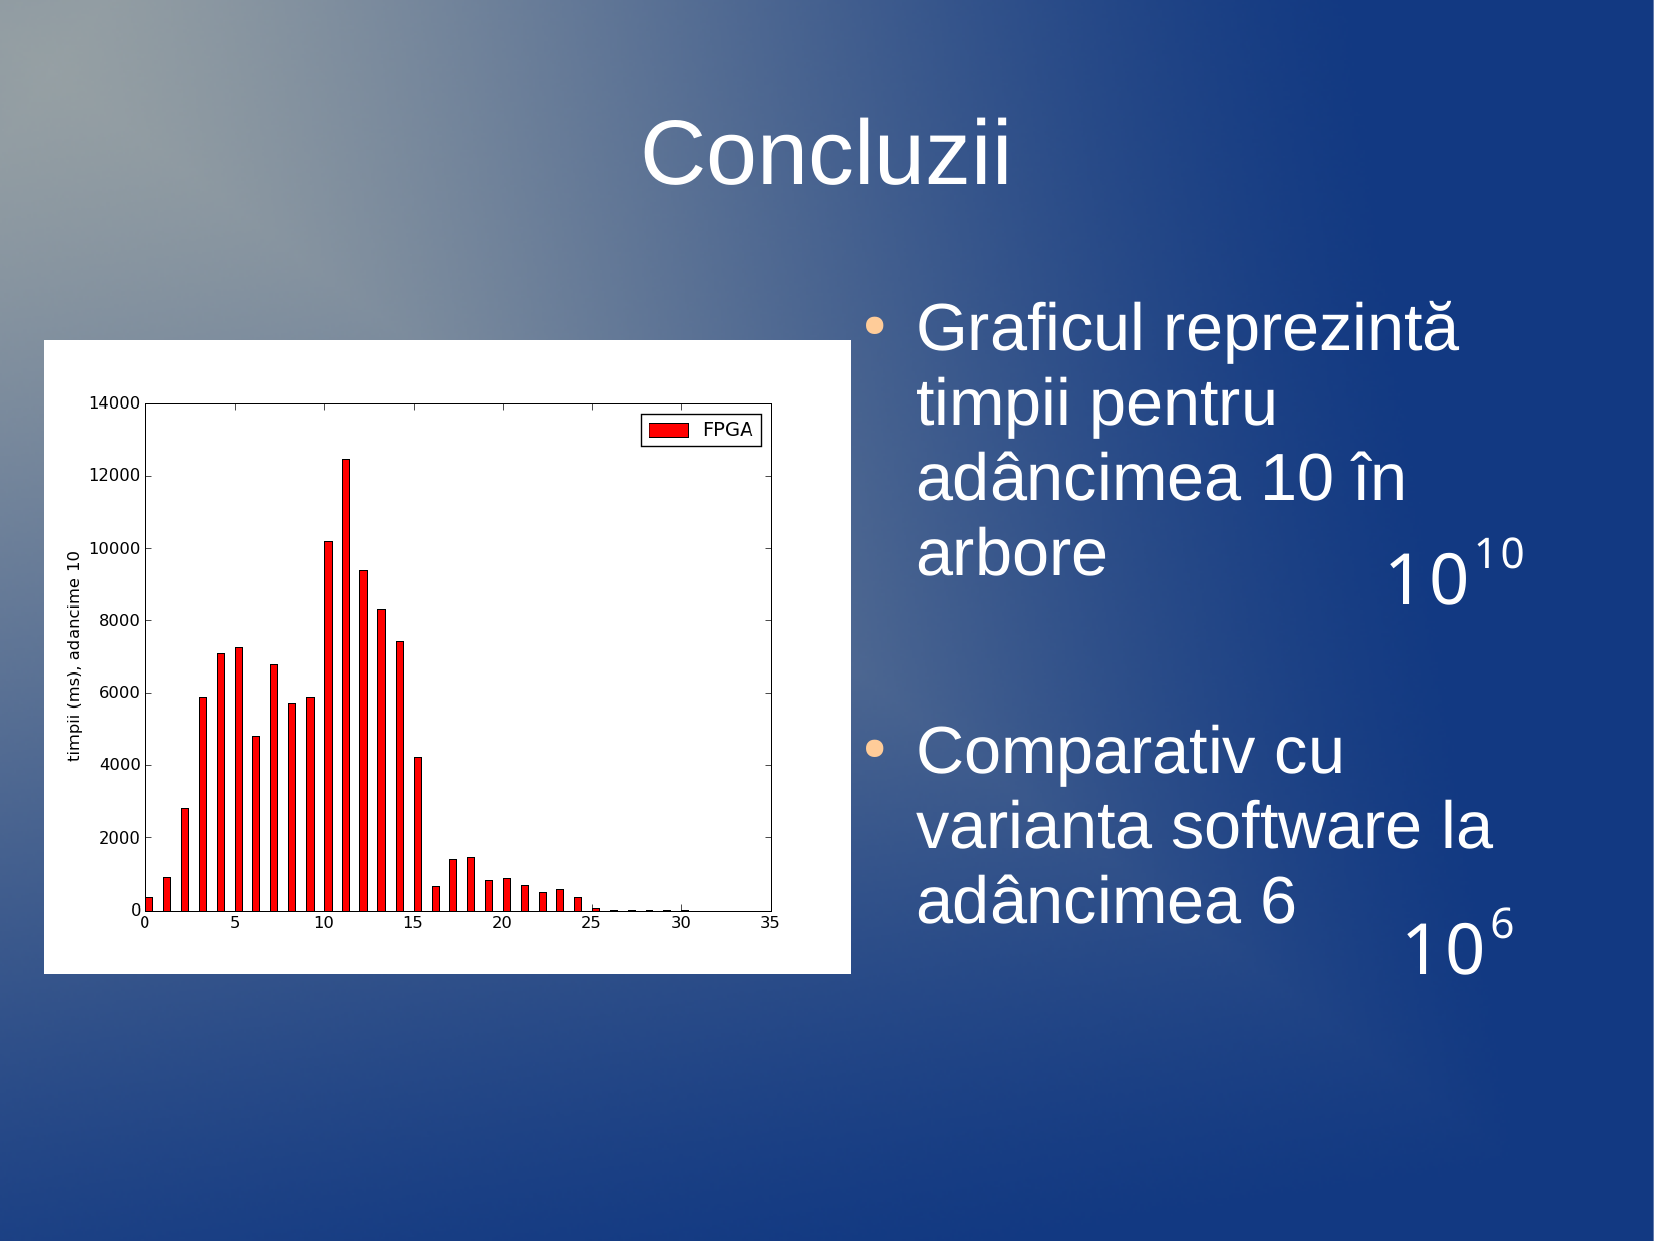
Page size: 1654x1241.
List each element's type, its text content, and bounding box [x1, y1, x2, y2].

chart [1378, 529, 1534, 621]
picture [0, 0, 1654, 1241]
list Graficul reprezintă timpii pentru adâncimea 10 în arbore Comparativ cu varianta software la adâncimea 6 [845, 290, 1572, 1137]
title Concluzii [82, 49, 1571, 257]
chart [1395, 899, 1524, 992]
